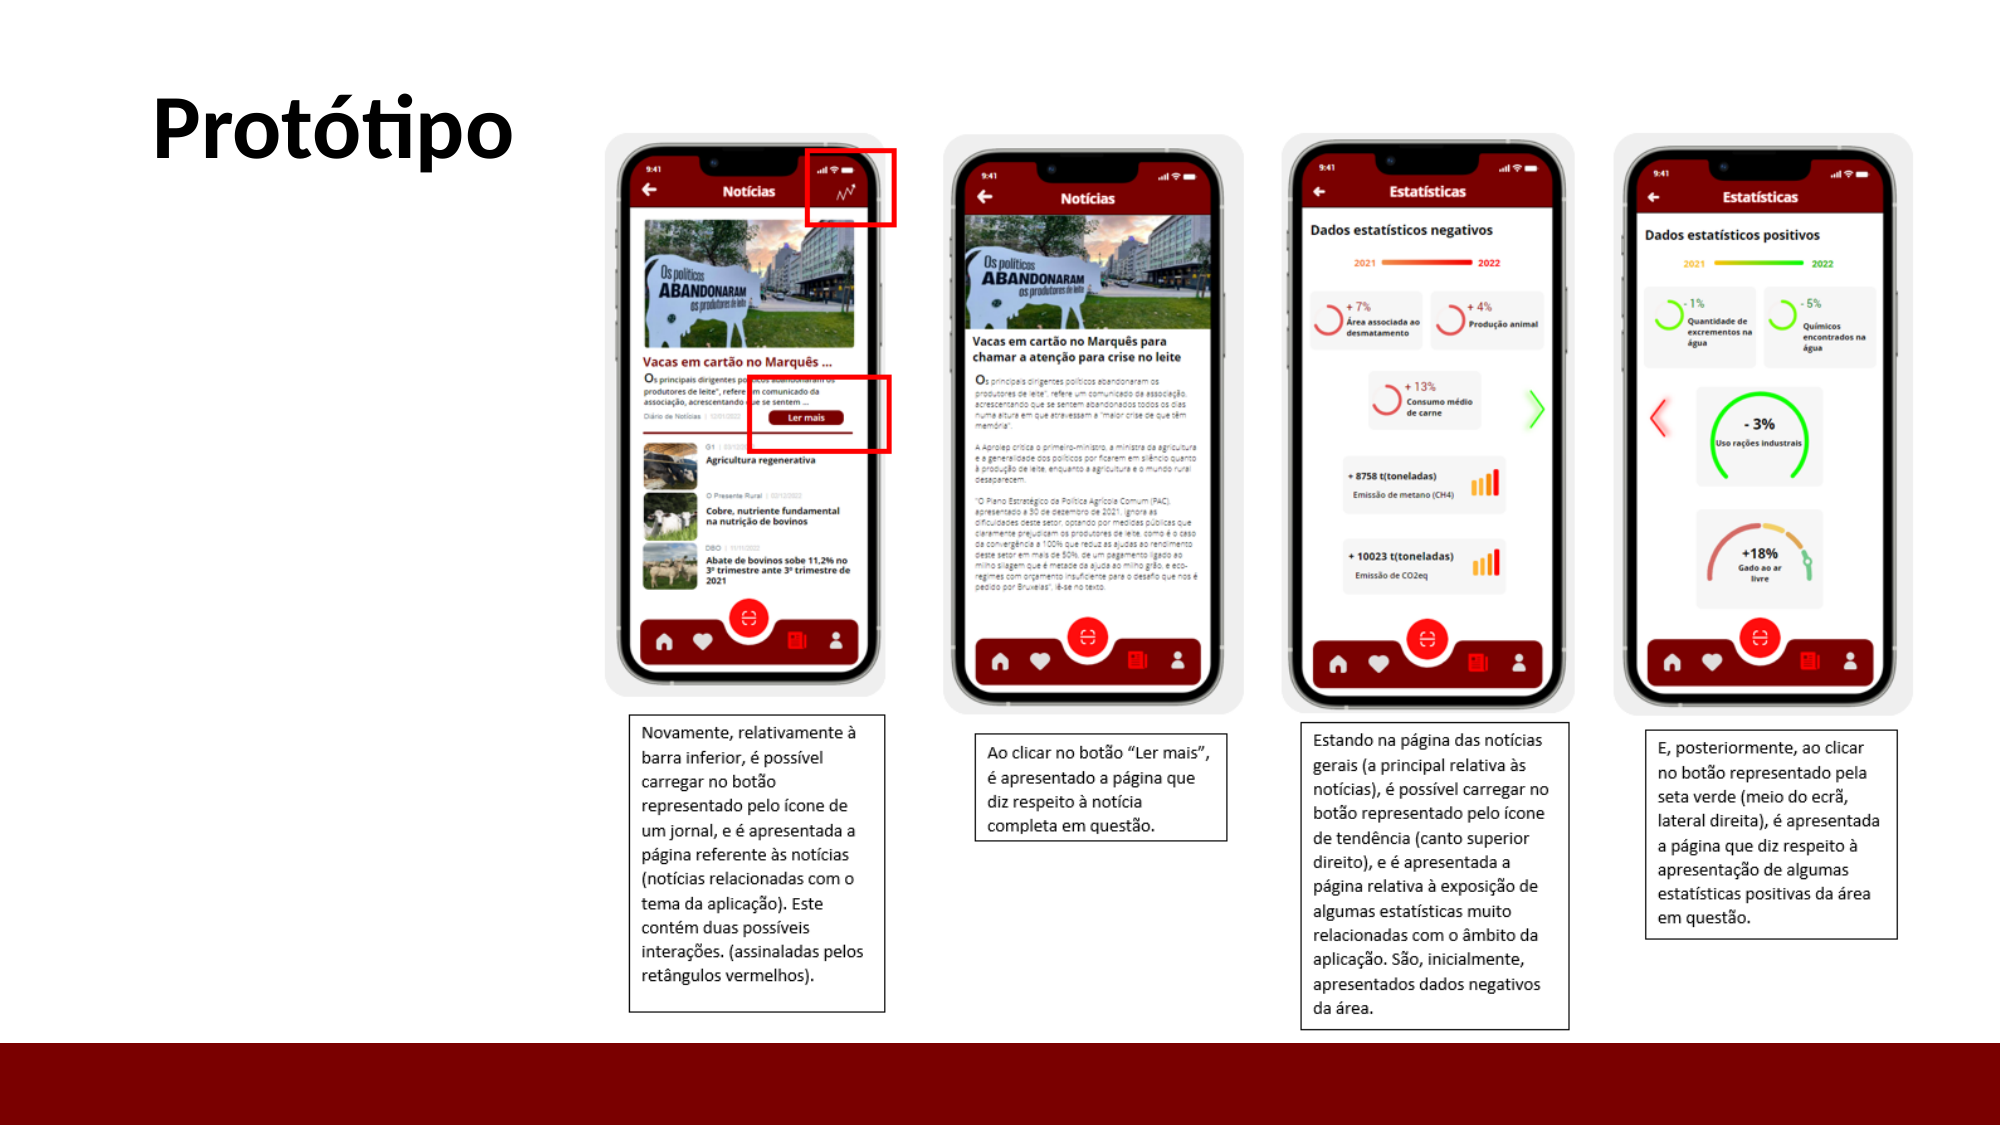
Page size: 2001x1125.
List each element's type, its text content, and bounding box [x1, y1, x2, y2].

title Protótipo [137, 20, 1863, 238]
picture [600, 113, 1932, 1043]
text_box [0, 1043, 2000, 1125]
